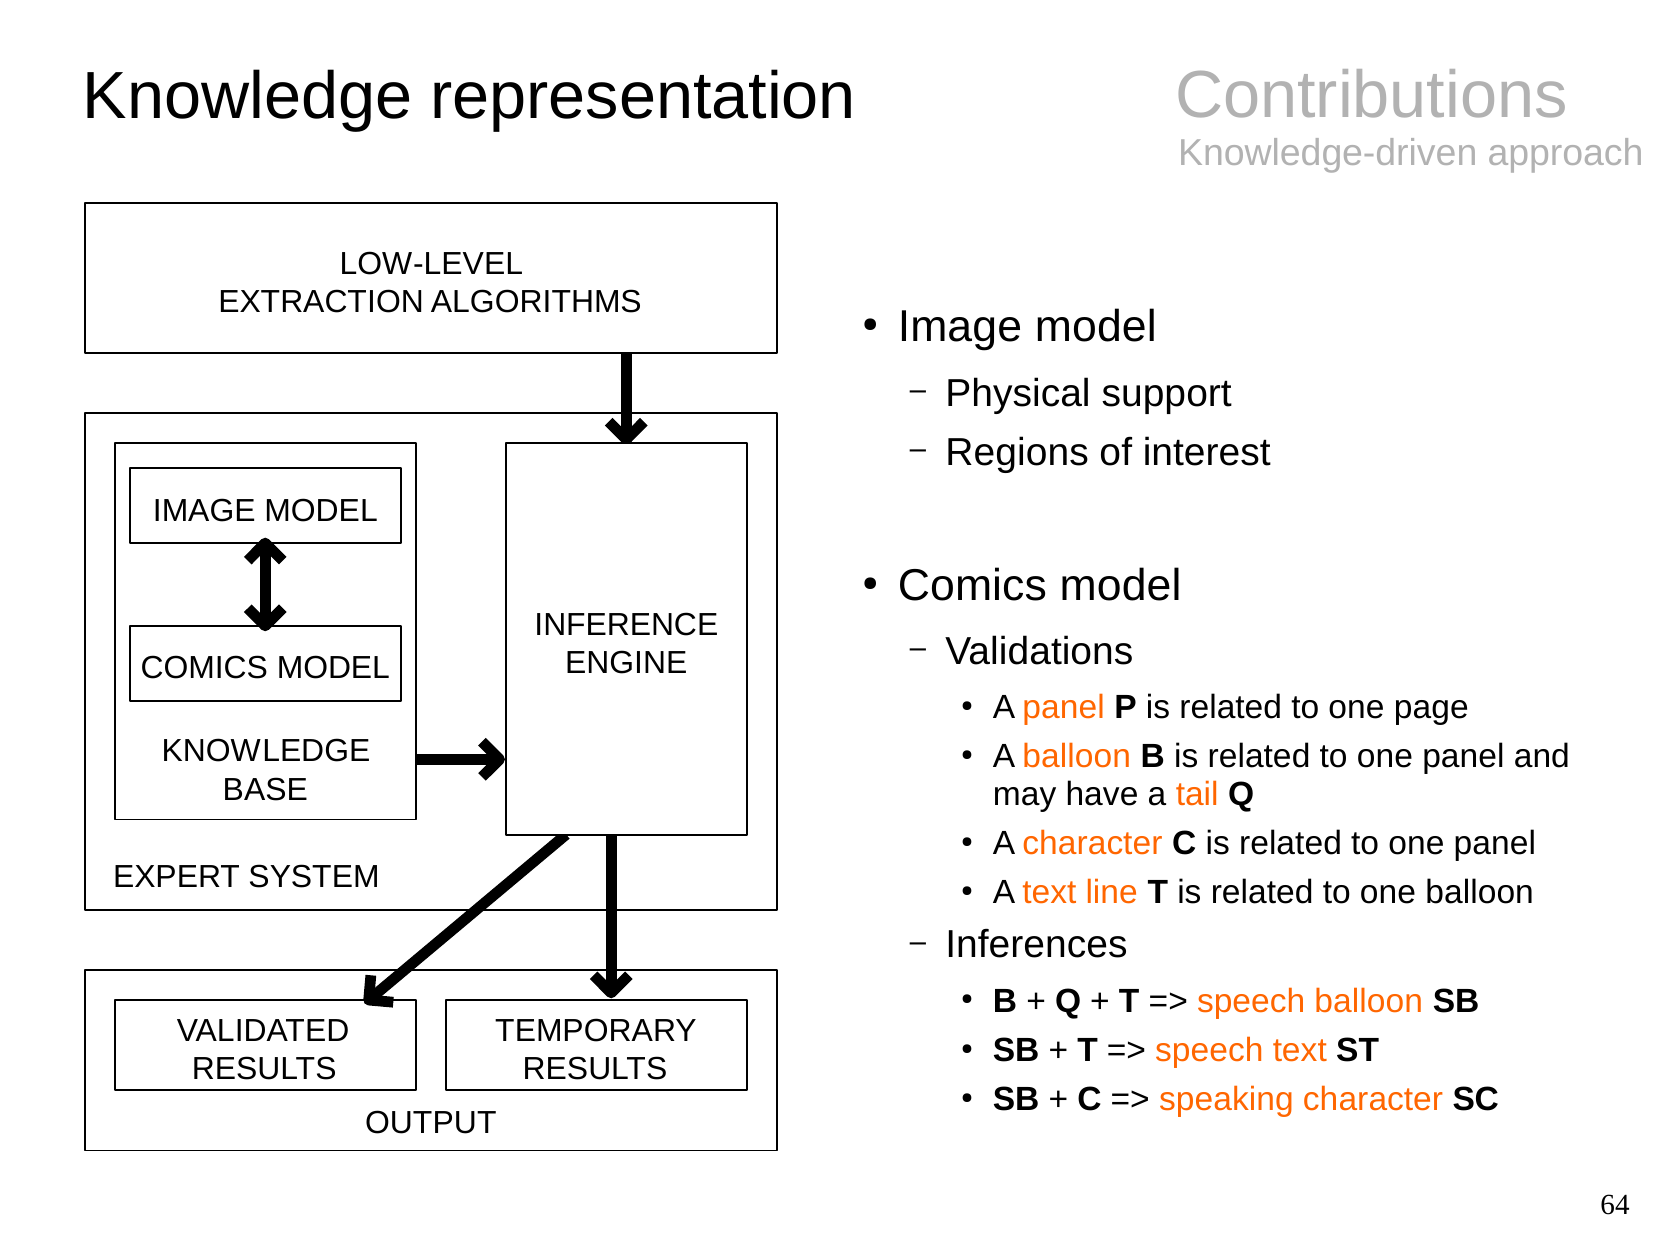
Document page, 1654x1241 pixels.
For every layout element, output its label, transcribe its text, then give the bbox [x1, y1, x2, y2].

title Knowledge representation [82, 55, 1571, 136]
list Image model Physical support Regions of interest Comics model Validations A panel P is related to one page A balloon B is related to one panel and may have a tail Q A character C is related to one panel A text line T is related to one balloon Inferences B + Q + T => speech balloon SB SB + T => speech text ST SB + C => speaking character SC [975, 301, 1577, 1128]
chart [82, 200, 975, 1178]
